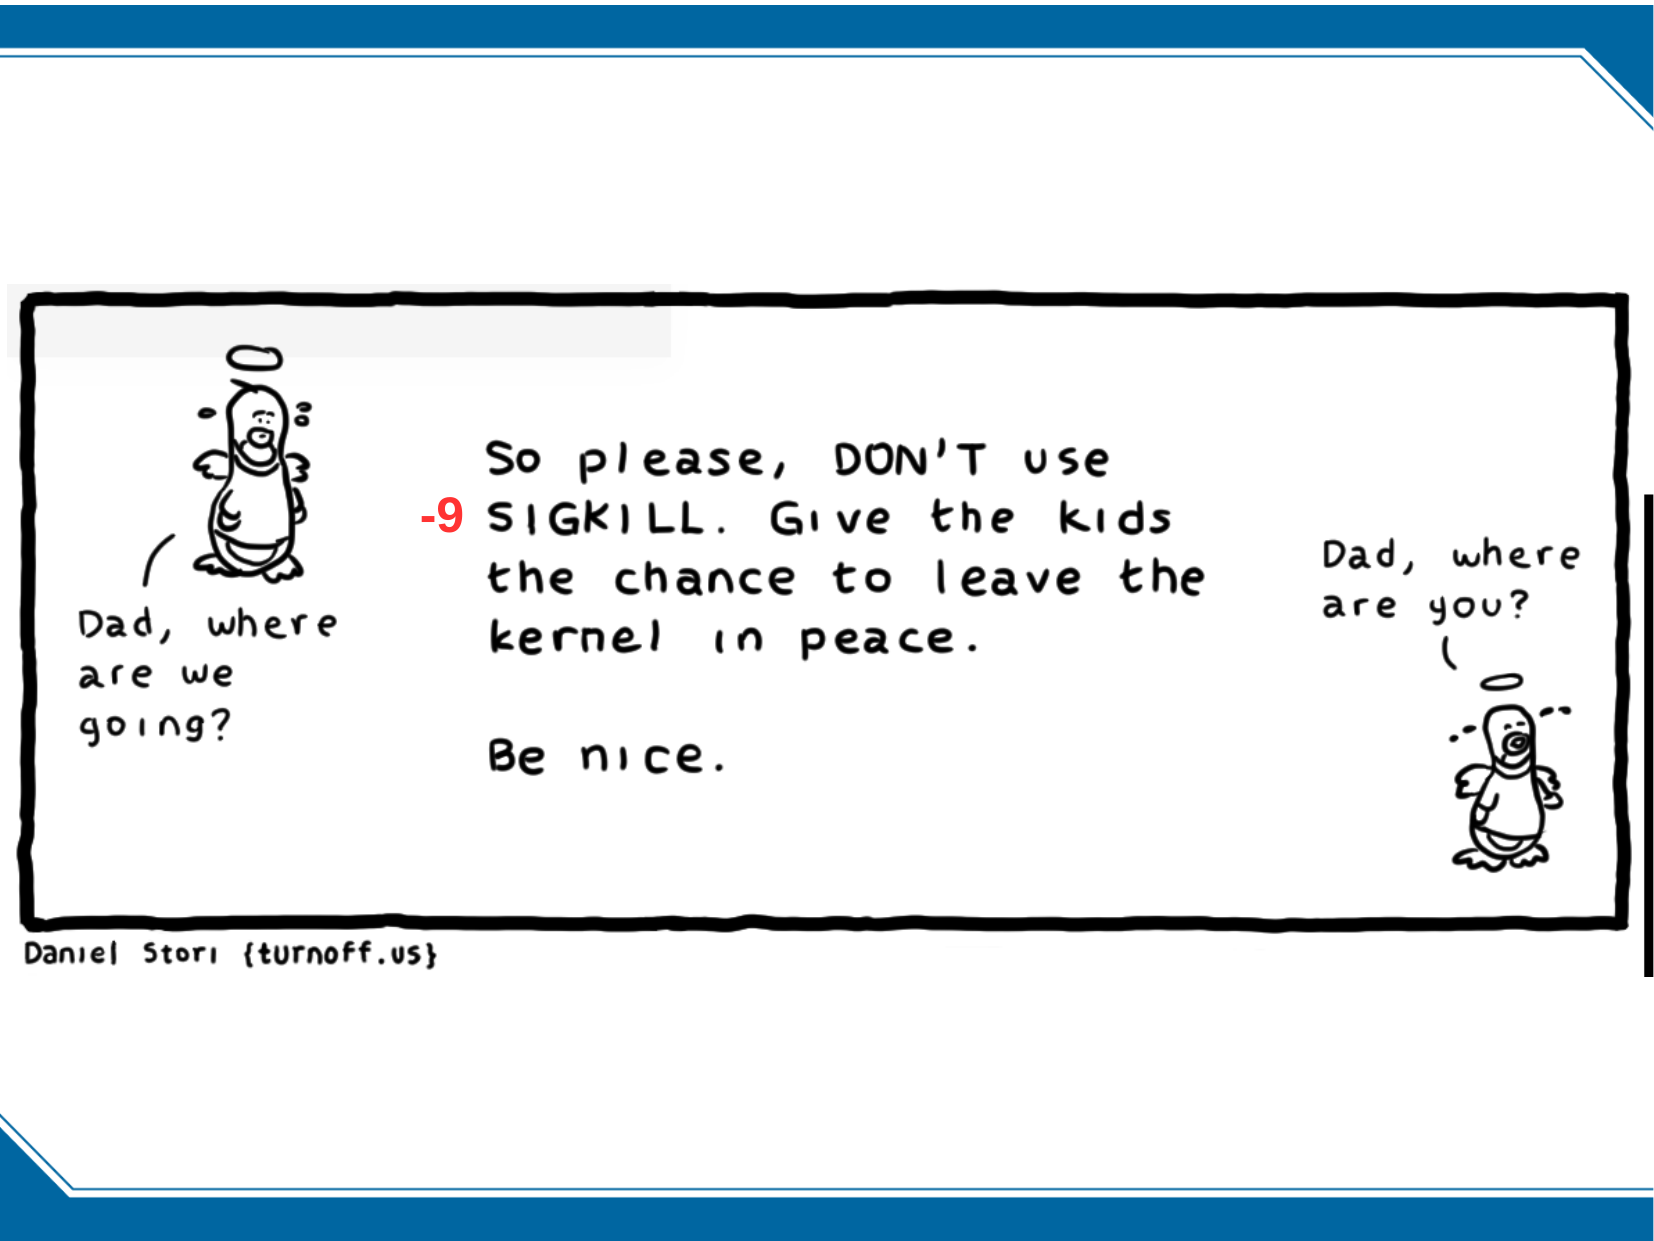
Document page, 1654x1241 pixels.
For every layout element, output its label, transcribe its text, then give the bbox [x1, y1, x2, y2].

picture [0, 5, 1654, 132]
picture [0, 1113, 1654, 1241]
text_box -9 [405, 480, 511, 551]
picture [7, 284, 1654, 978]
